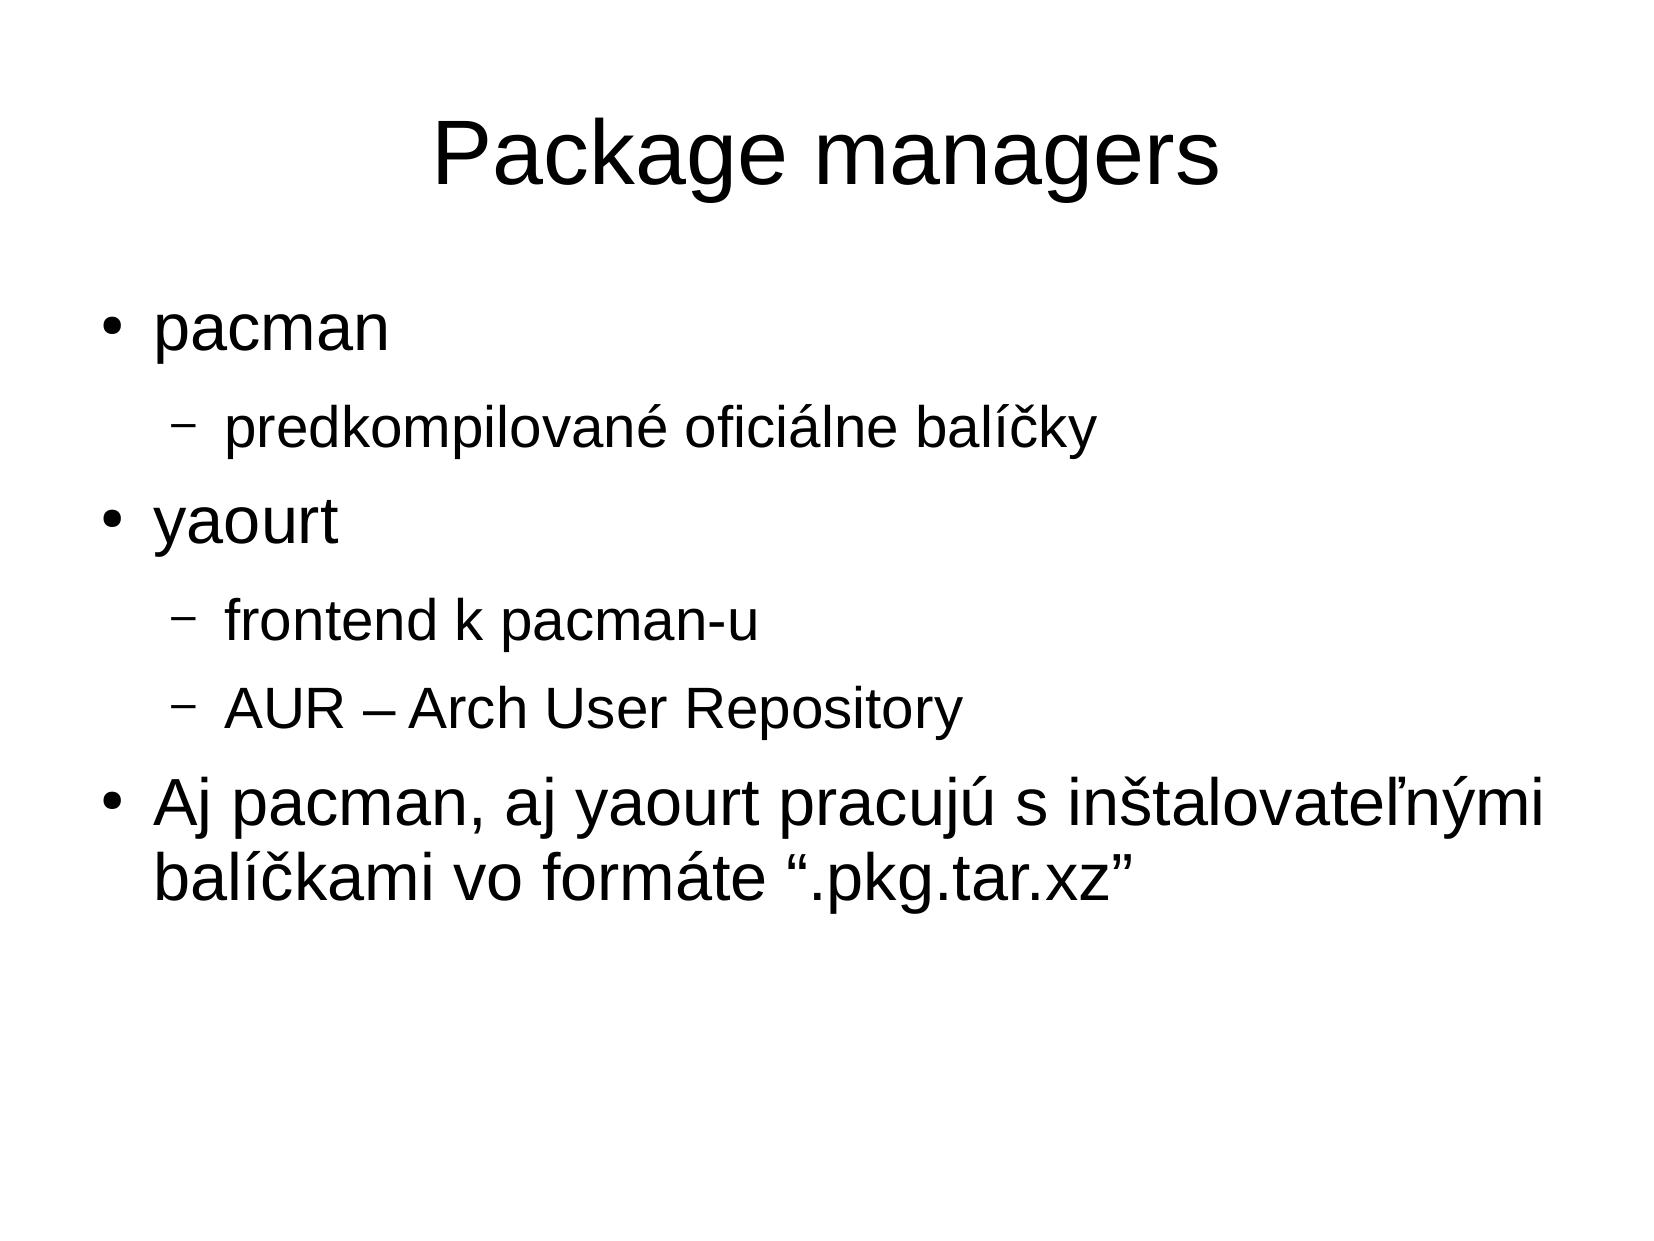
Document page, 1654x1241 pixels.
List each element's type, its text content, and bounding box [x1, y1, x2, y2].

title Package managers [82, 49, 1571, 257]
list pacman predkompilované oficiálne balíčky yaourt frontend k pacman-u AUR – Arch User Repository Aj pacman, aj yaourt pracujú s inštalovateľnými balíčkami vo formáte “.pkg.tar.xz” [82, 290, 1571, 1010]
